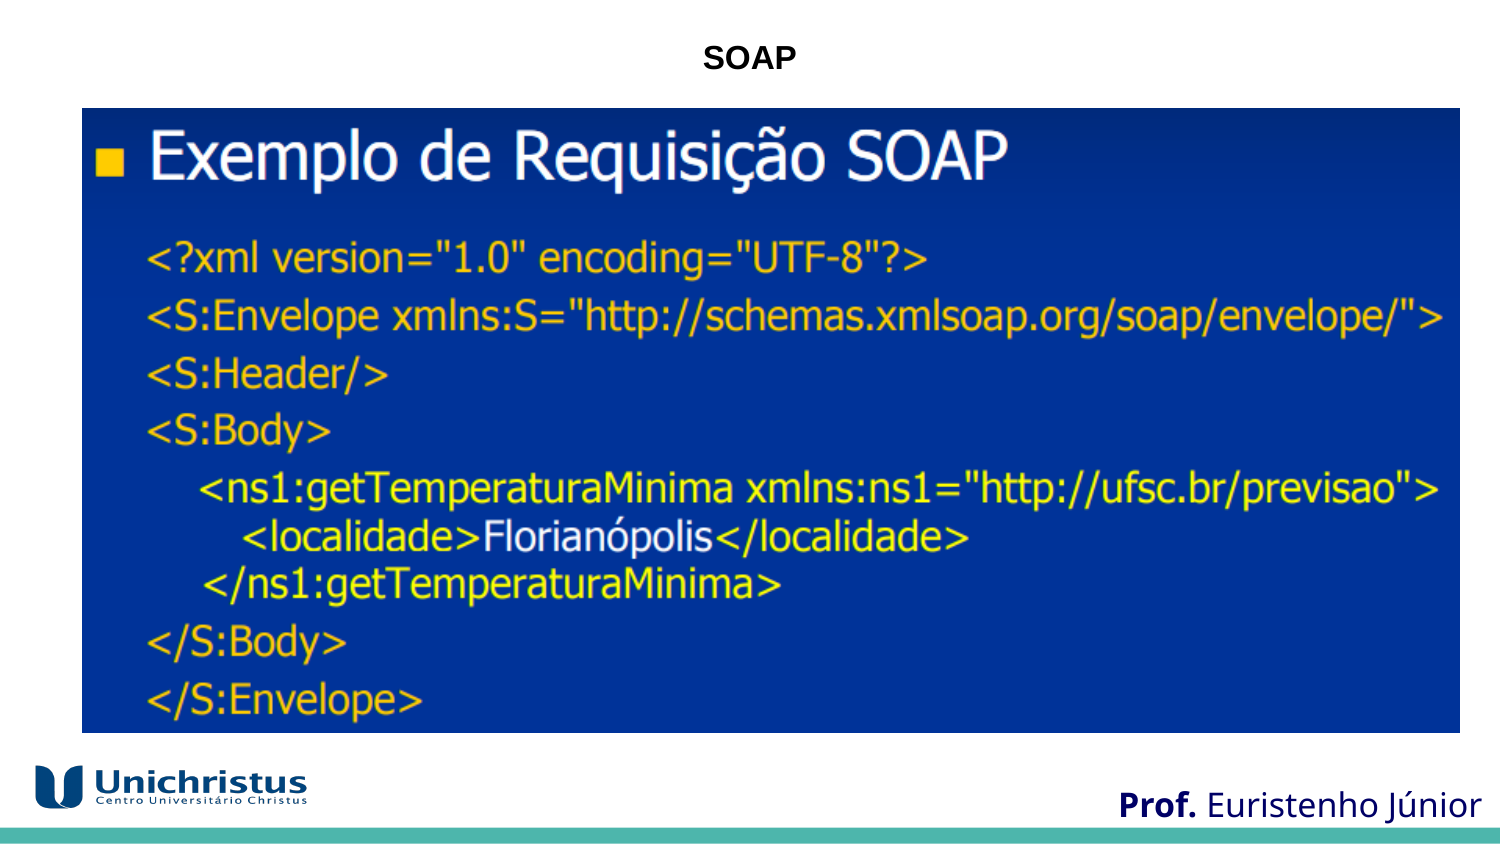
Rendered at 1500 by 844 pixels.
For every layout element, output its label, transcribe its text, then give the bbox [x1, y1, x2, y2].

picture [82, 108, 1460, 733]
text_box Prof. Euristenho Júnior [1103, 773, 1500, 829]
picture [31, 763, 311, 810]
title SOAP [51, 20, 1449, 137]
